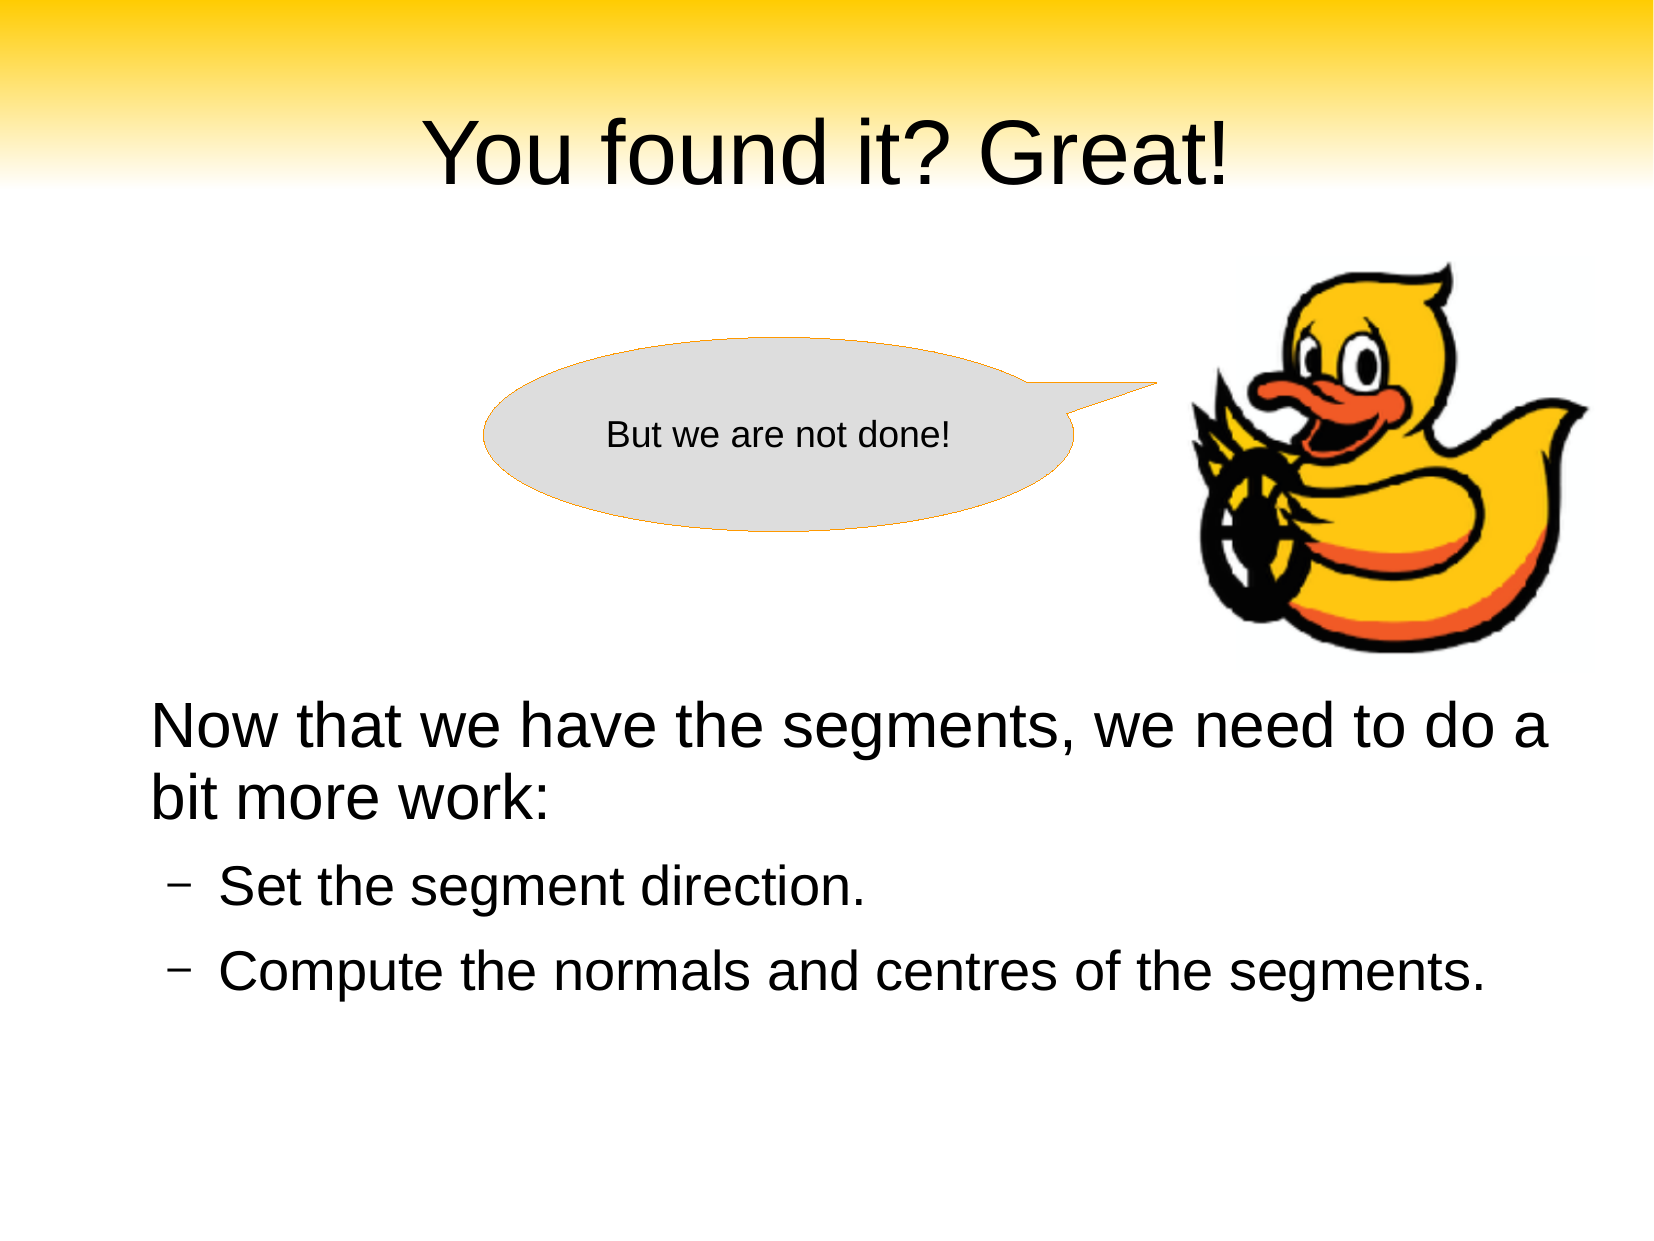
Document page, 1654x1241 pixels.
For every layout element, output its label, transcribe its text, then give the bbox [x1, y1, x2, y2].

text_box But we are not done! [483, 337, 1157, 532]
picture [1175, 256, 1595, 673]
text_box [0, 0, 1654, 189]
title You found it? Great! [82, 49, 1571, 257]
list Now that we have the segments, we need to do a bit more work: Set the segment direction. Compute the normals and centres of the segments. [82, 290, 1571, 1010]
